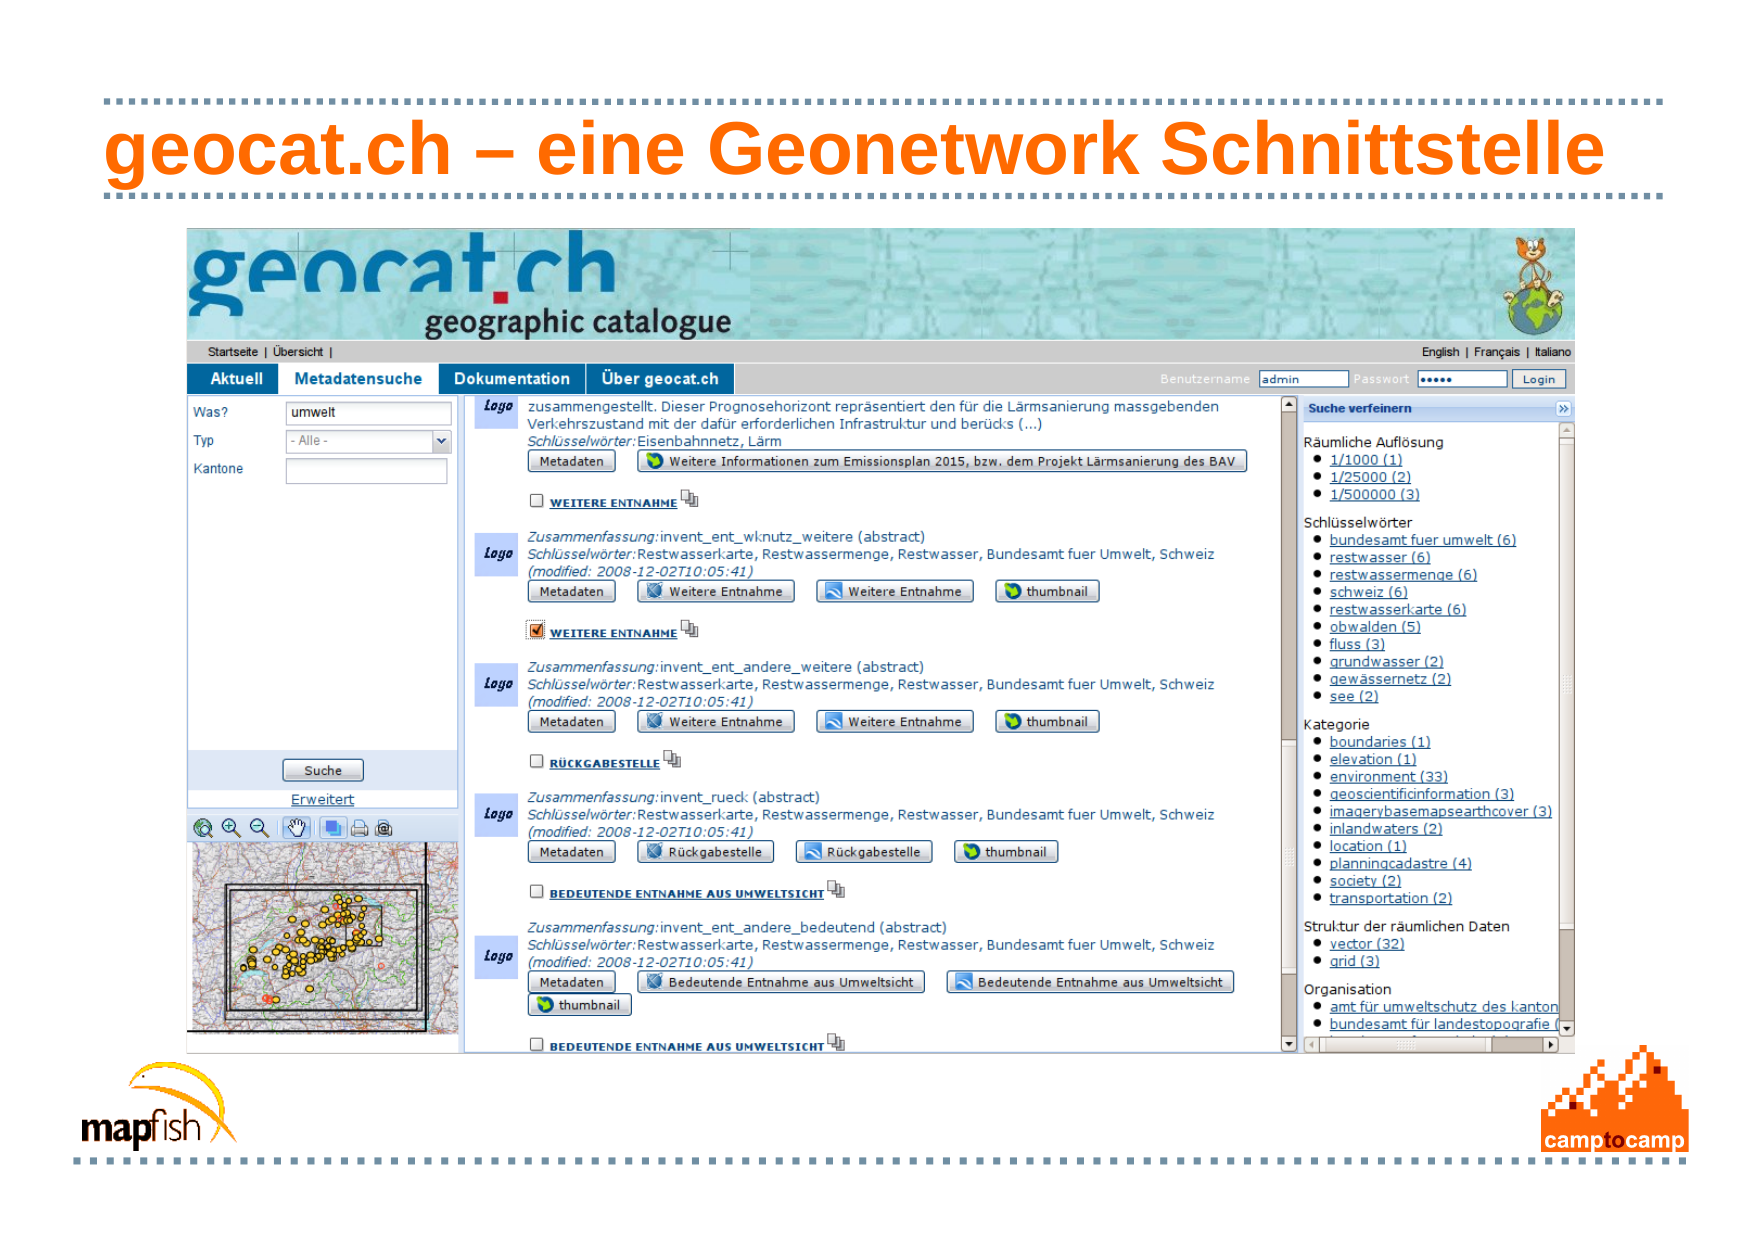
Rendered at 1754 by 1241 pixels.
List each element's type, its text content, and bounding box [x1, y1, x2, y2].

picture [82, 1062, 237, 1151]
picture [186, 228, 1689, 1152]
title geocat.ch – eine Geonetwork Schnittstelle [103, 97, 1660, 200]
